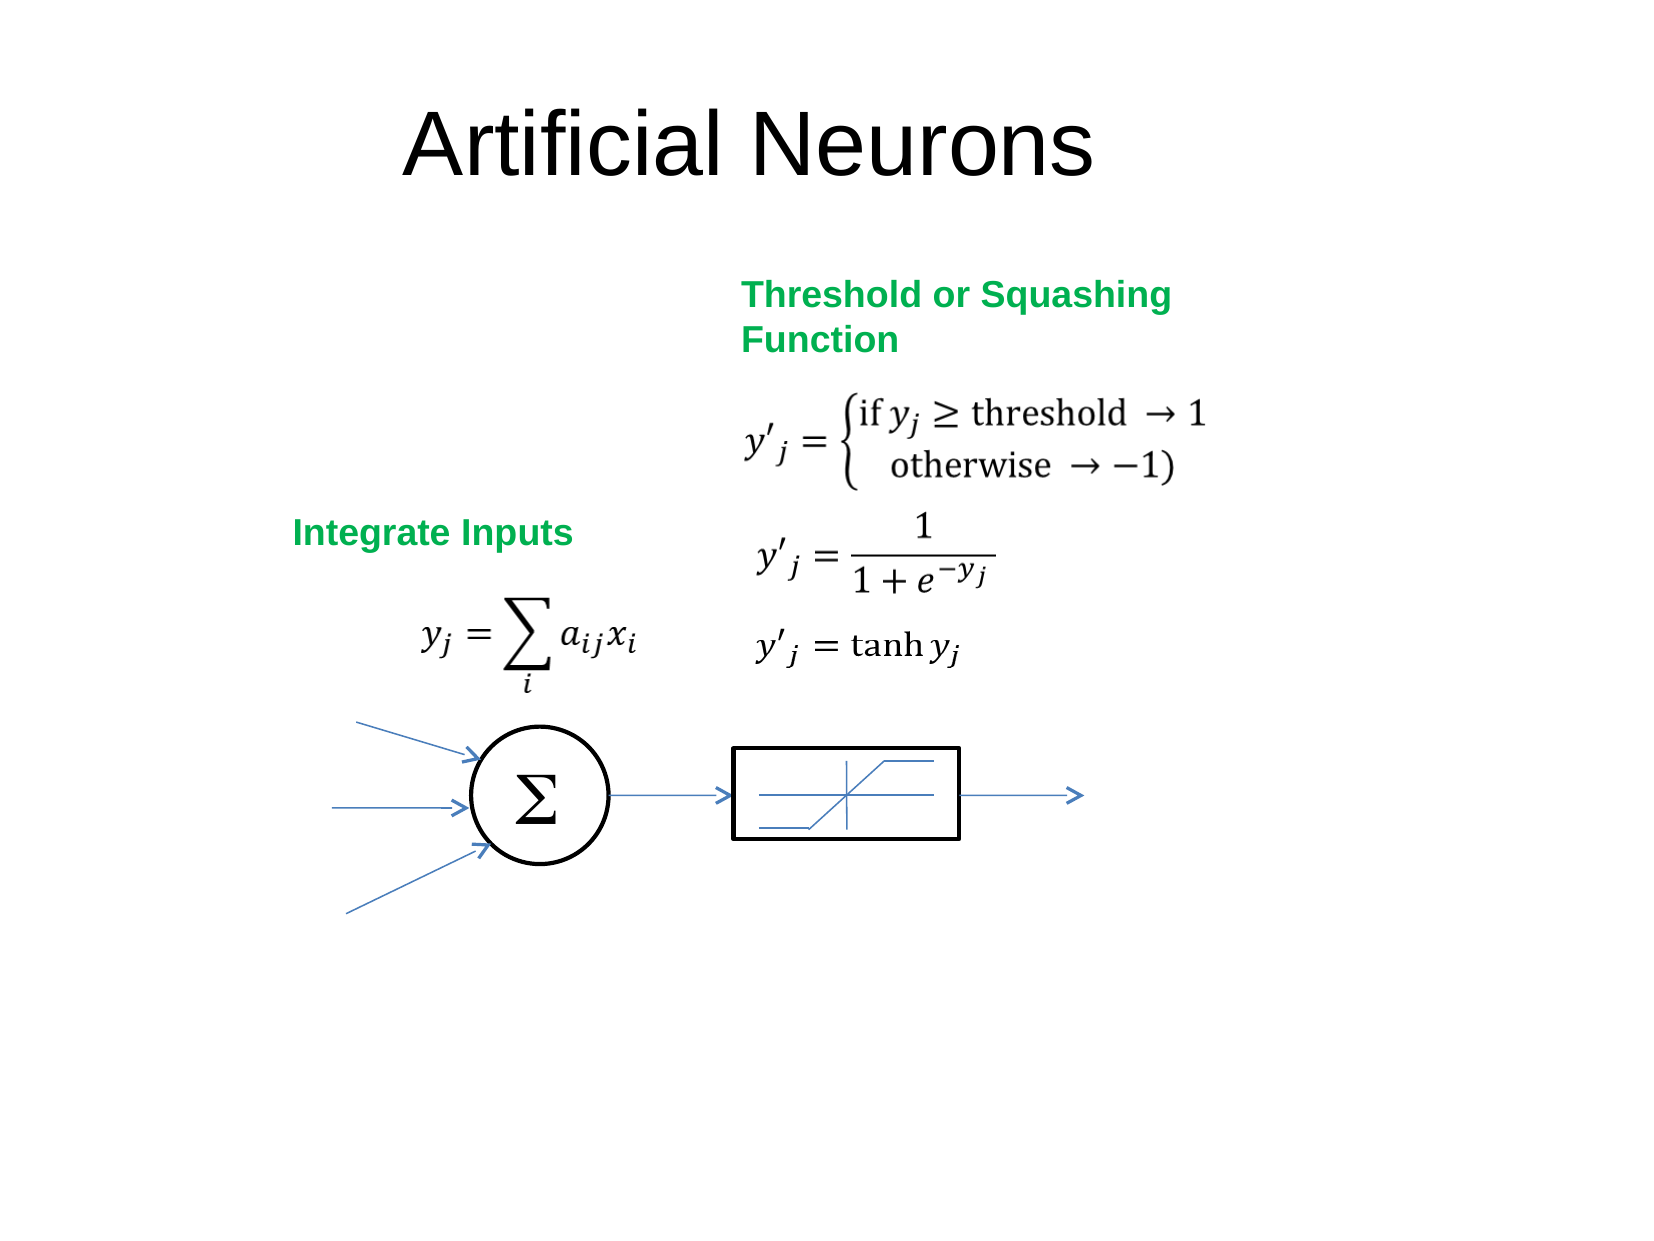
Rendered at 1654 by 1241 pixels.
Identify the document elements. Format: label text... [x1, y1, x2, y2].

text_box Integrate Inputs [277, 500, 605, 561]
text_box [734, 615, 984, 680]
text_box S [500, 742, 575, 848]
text_box [729, 380, 1238, 498]
text_box Threshold or Squashing Function [726, 262, 1193, 368]
title Artificial Neurons [75, 45, 1425, 233]
text_box [734, 500, 1018, 603]
text_box [400, 576, 659, 702]
